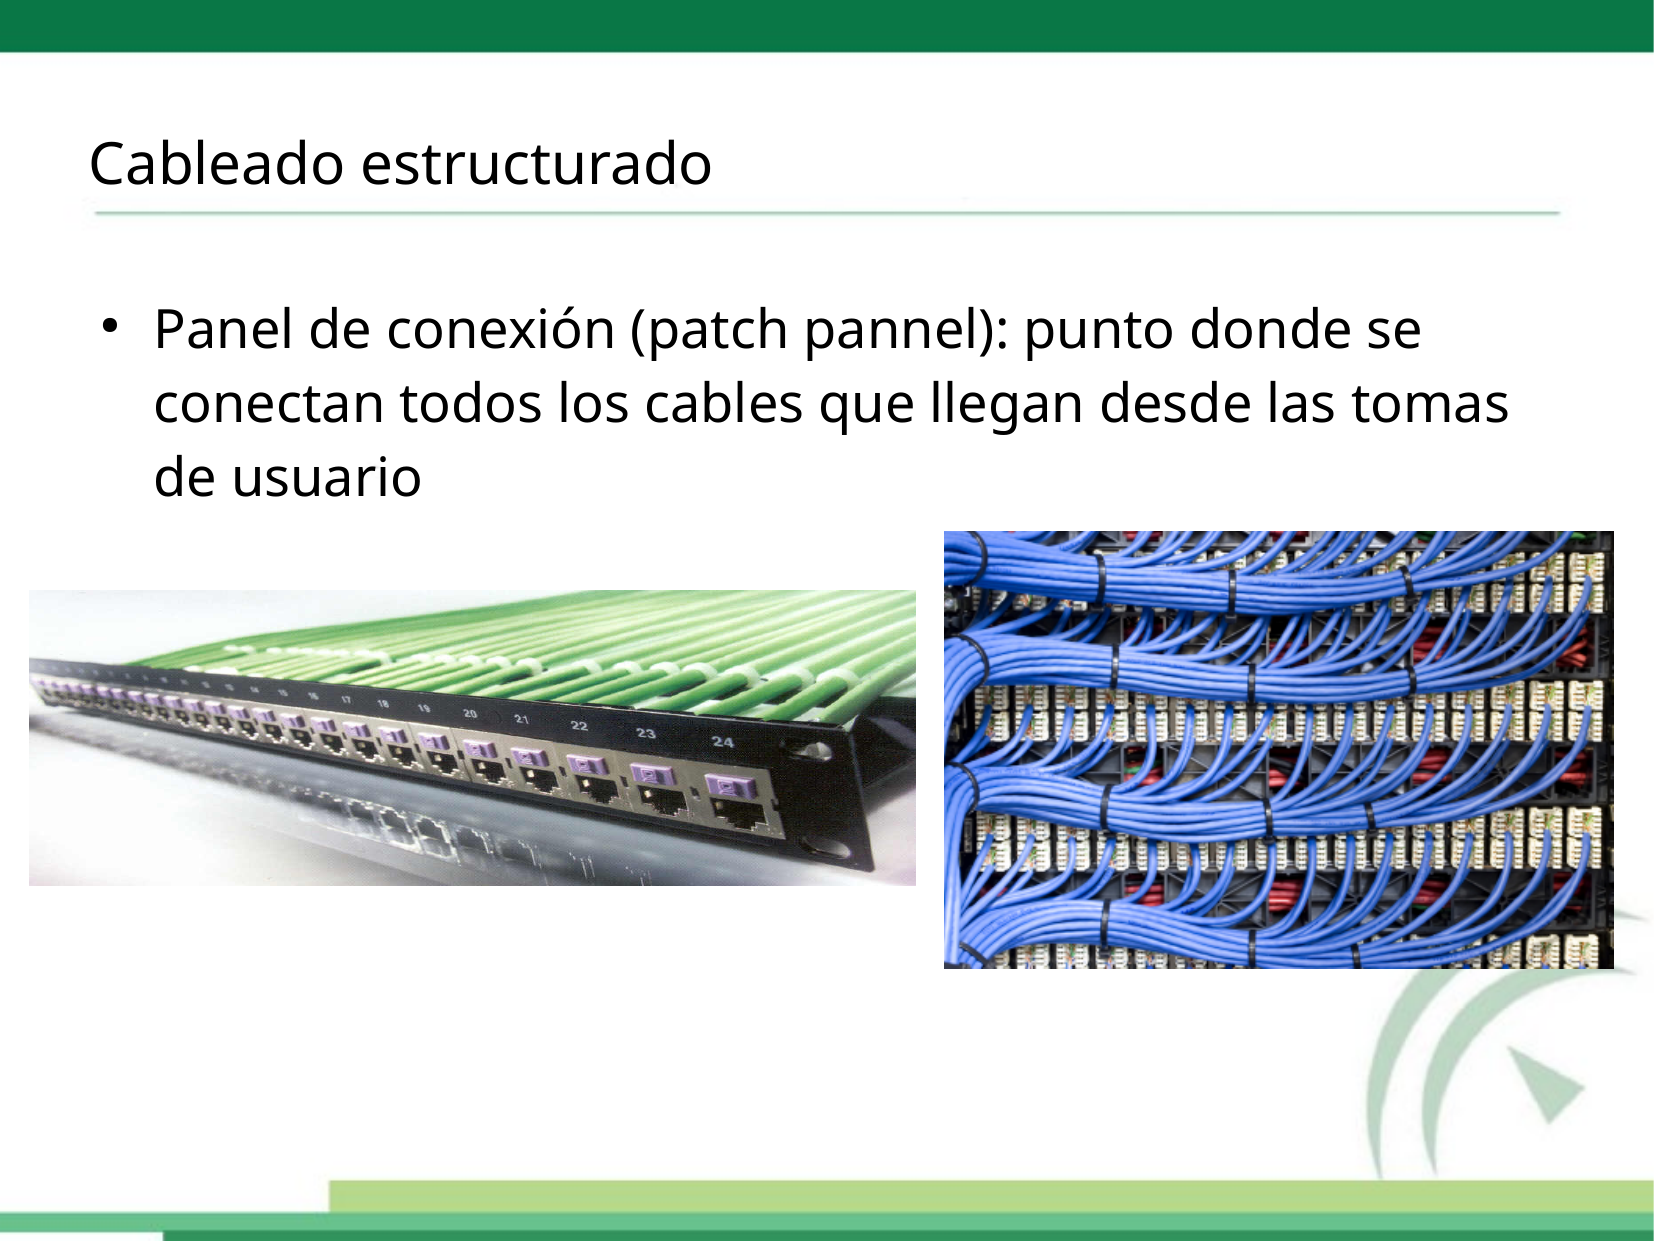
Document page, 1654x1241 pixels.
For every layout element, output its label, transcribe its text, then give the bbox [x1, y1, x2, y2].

list Panel de conexión (patch pannel): punto donde se conectan todos los cables que llegan desde las tomas de usuario [82, 290, 1571, 1094]
title Cableado estructurado [88, 66, 1577, 259]
picture [0, 0, 1654, 1241]
